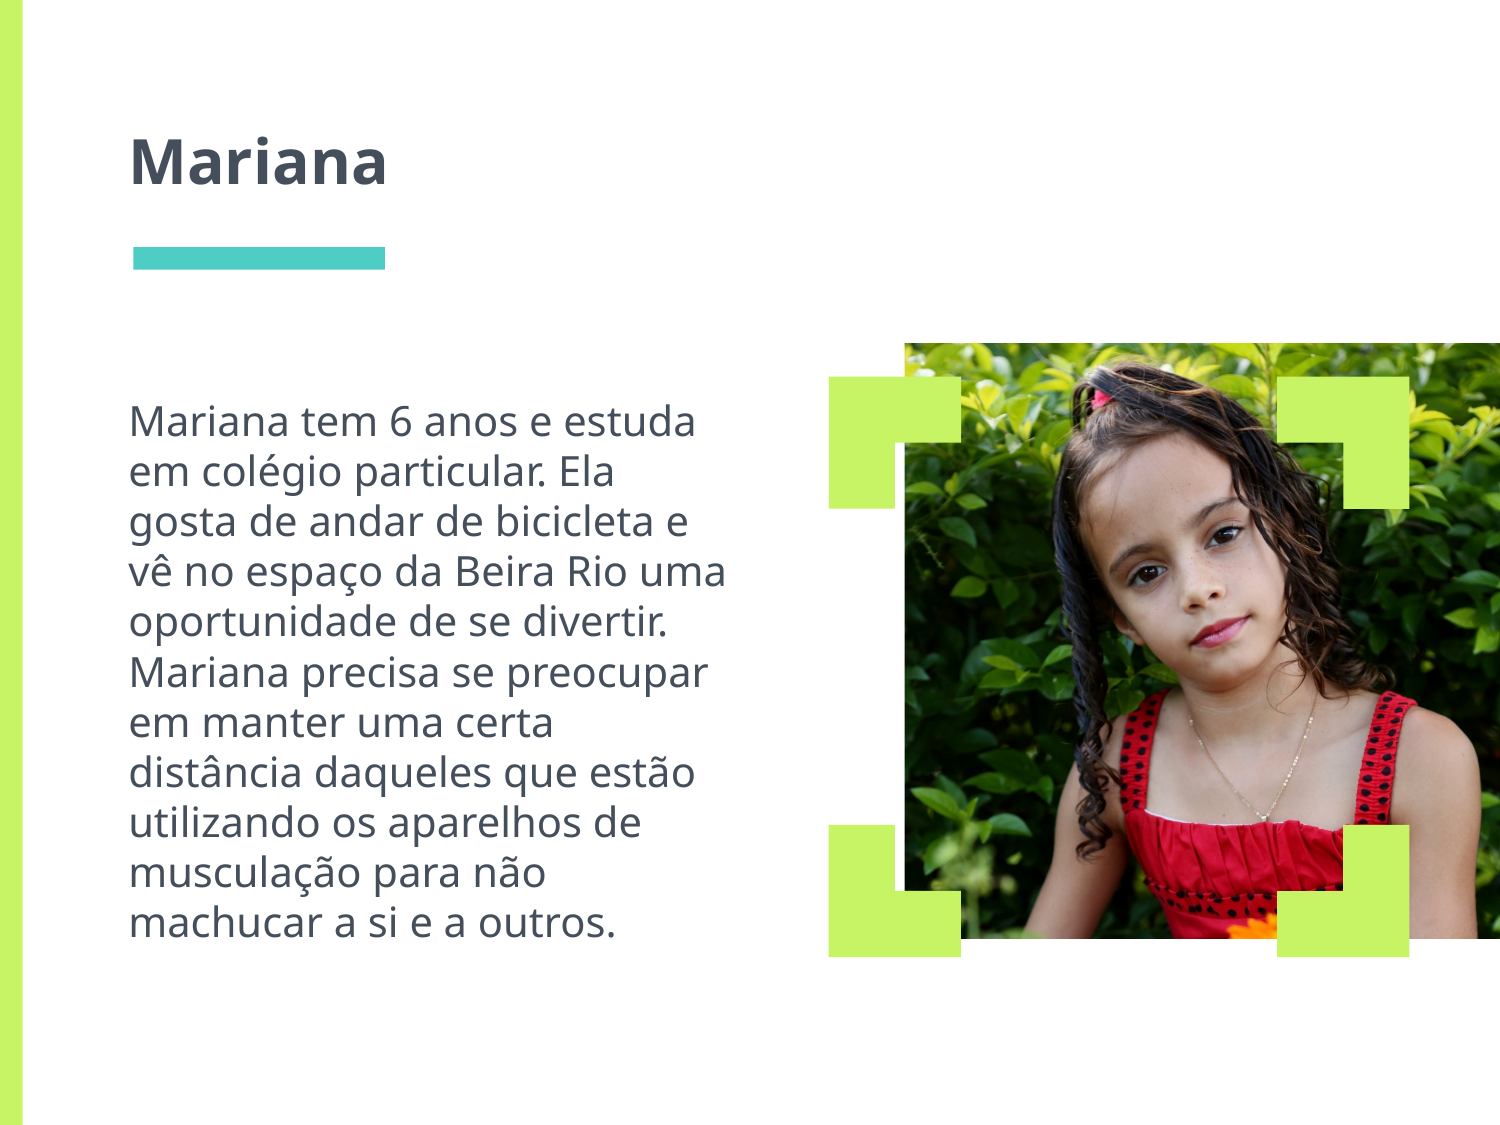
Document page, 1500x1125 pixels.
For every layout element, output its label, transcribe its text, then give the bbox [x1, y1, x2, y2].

list Mariana tem 6 anos e estuda em colégio particular. Ela gosta de andar de bicicleta e vê no espaço da Beira Rio uma oportunidade de se divertir. Mariana precisa se preocupar em manter uma certa distância daqueles que estão utilizando os aparelhos de musculação para não machucar a si e a outros. [113, 289, 746, 961]
text_box [828, 376, 962, 509]
text_box [1277, 376, 1410, 509]
picture [904, 343, 1500, 939]
text_box [828, 824, 961, 958]
text_box [1277, 824, 1410, 958]
title Mariana [113, 0, 1387, 212]
